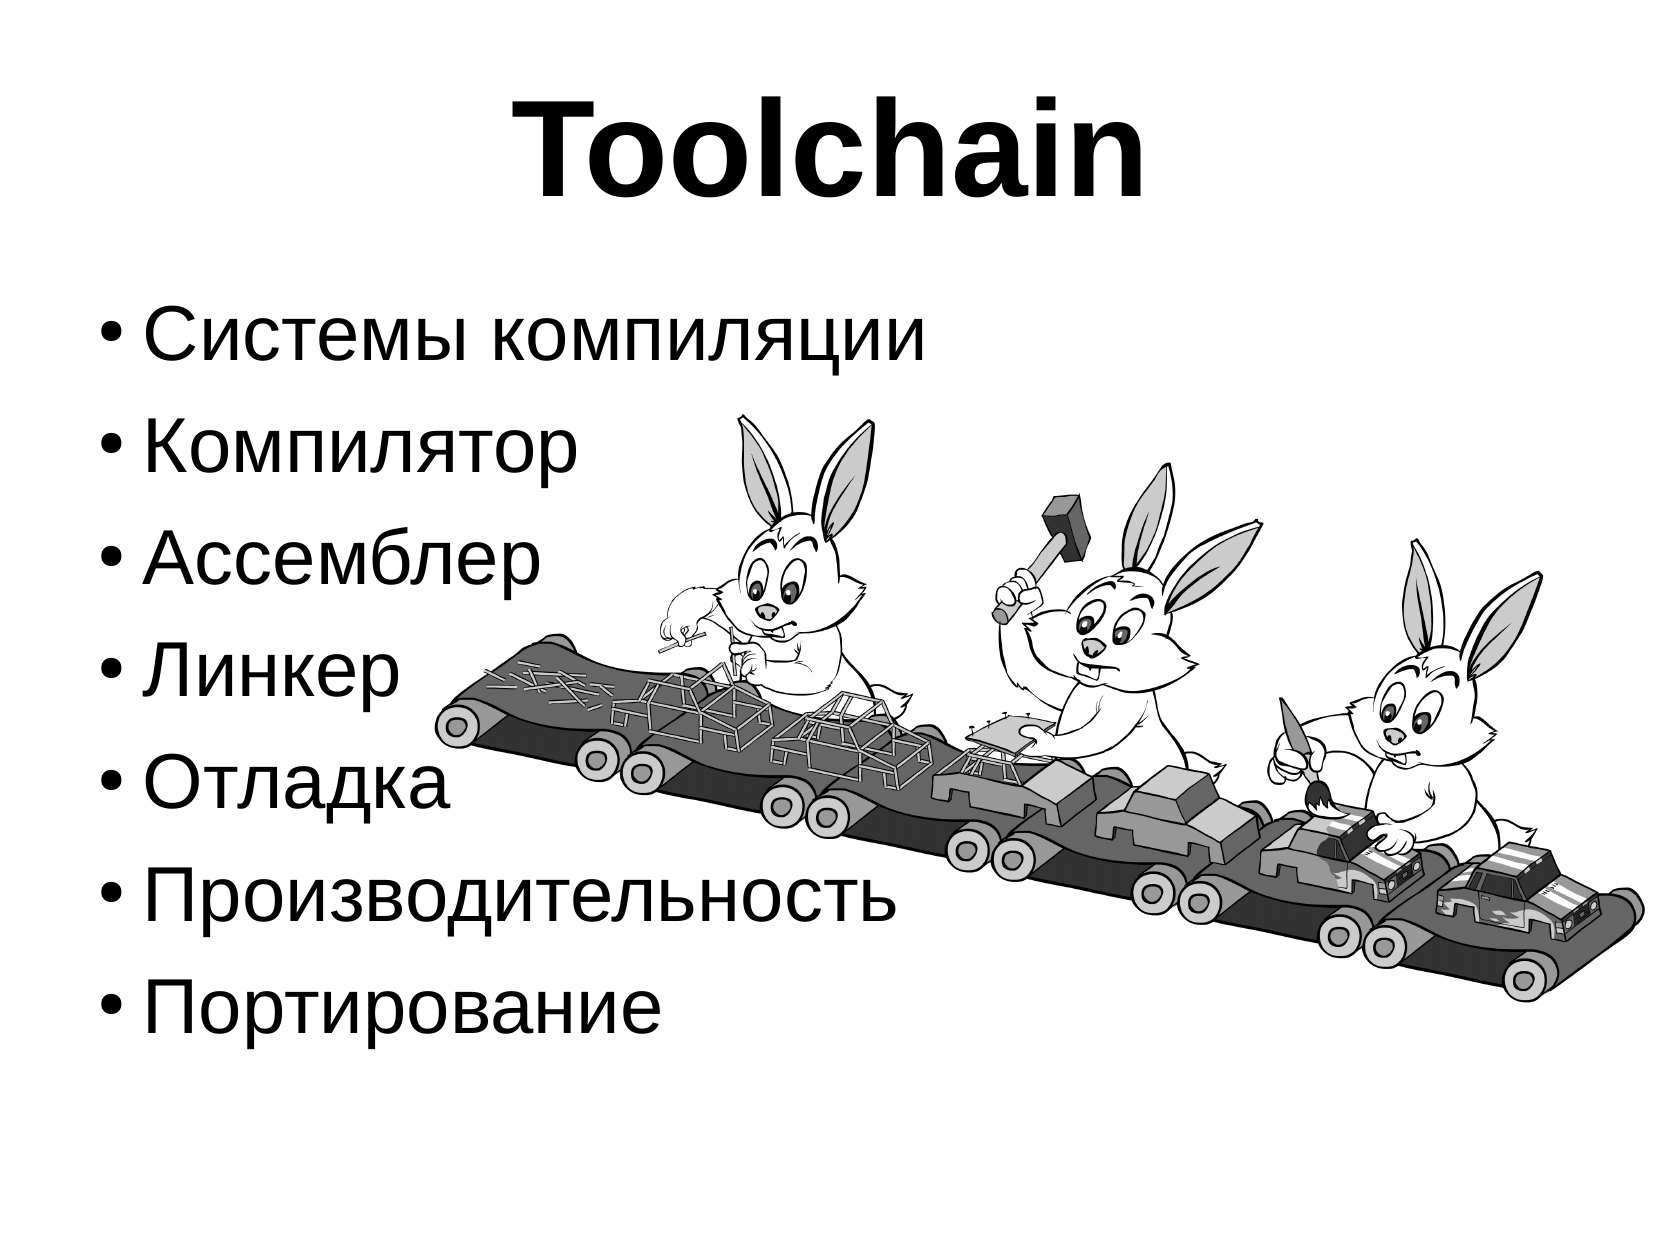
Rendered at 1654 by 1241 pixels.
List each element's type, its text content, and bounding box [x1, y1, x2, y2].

title Toolchain [86, 45, 1576, 253]
list Системы компиляции Компилятор Ассемблер Линкер Отладка Производительность Портирование [82, 290, 1571, 1051]
picture [428, 290, 1654, 1085]
